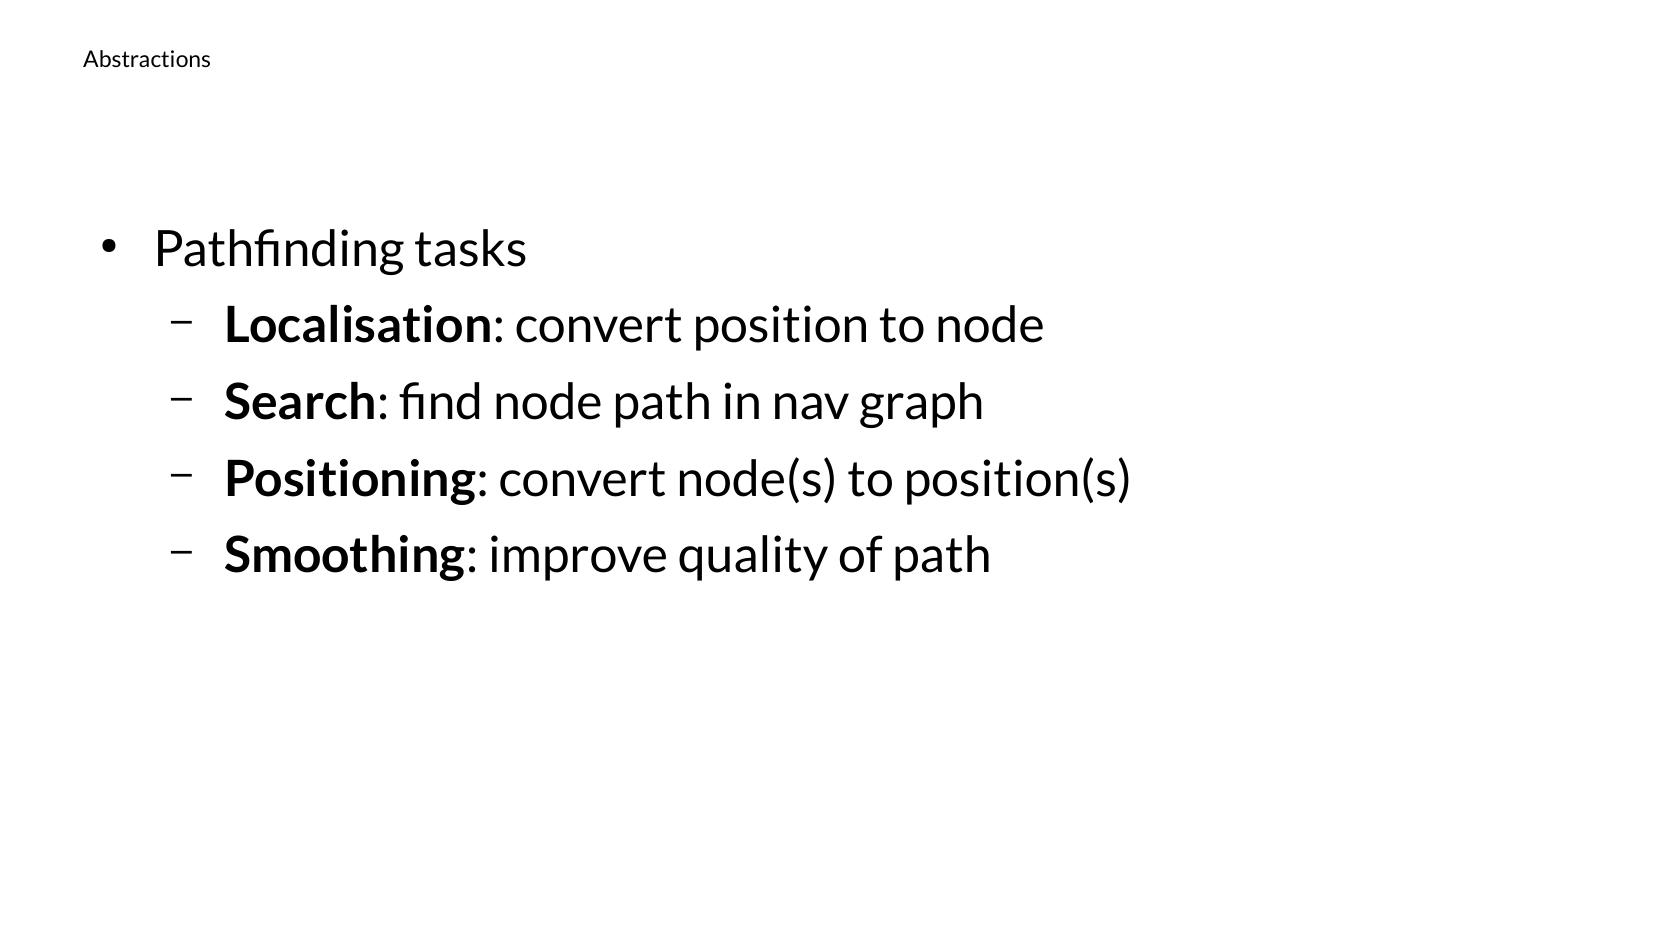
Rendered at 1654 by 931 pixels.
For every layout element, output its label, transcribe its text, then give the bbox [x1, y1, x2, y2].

list Pathfinding tasks Localisation: convert position to node Search: find node path in nav graph Positioning: convert node(s) to position(s) Smoothing: improve quality of path [82, 217, 1571, 839]
title Abstractions [83, 0, 1571, 119]
